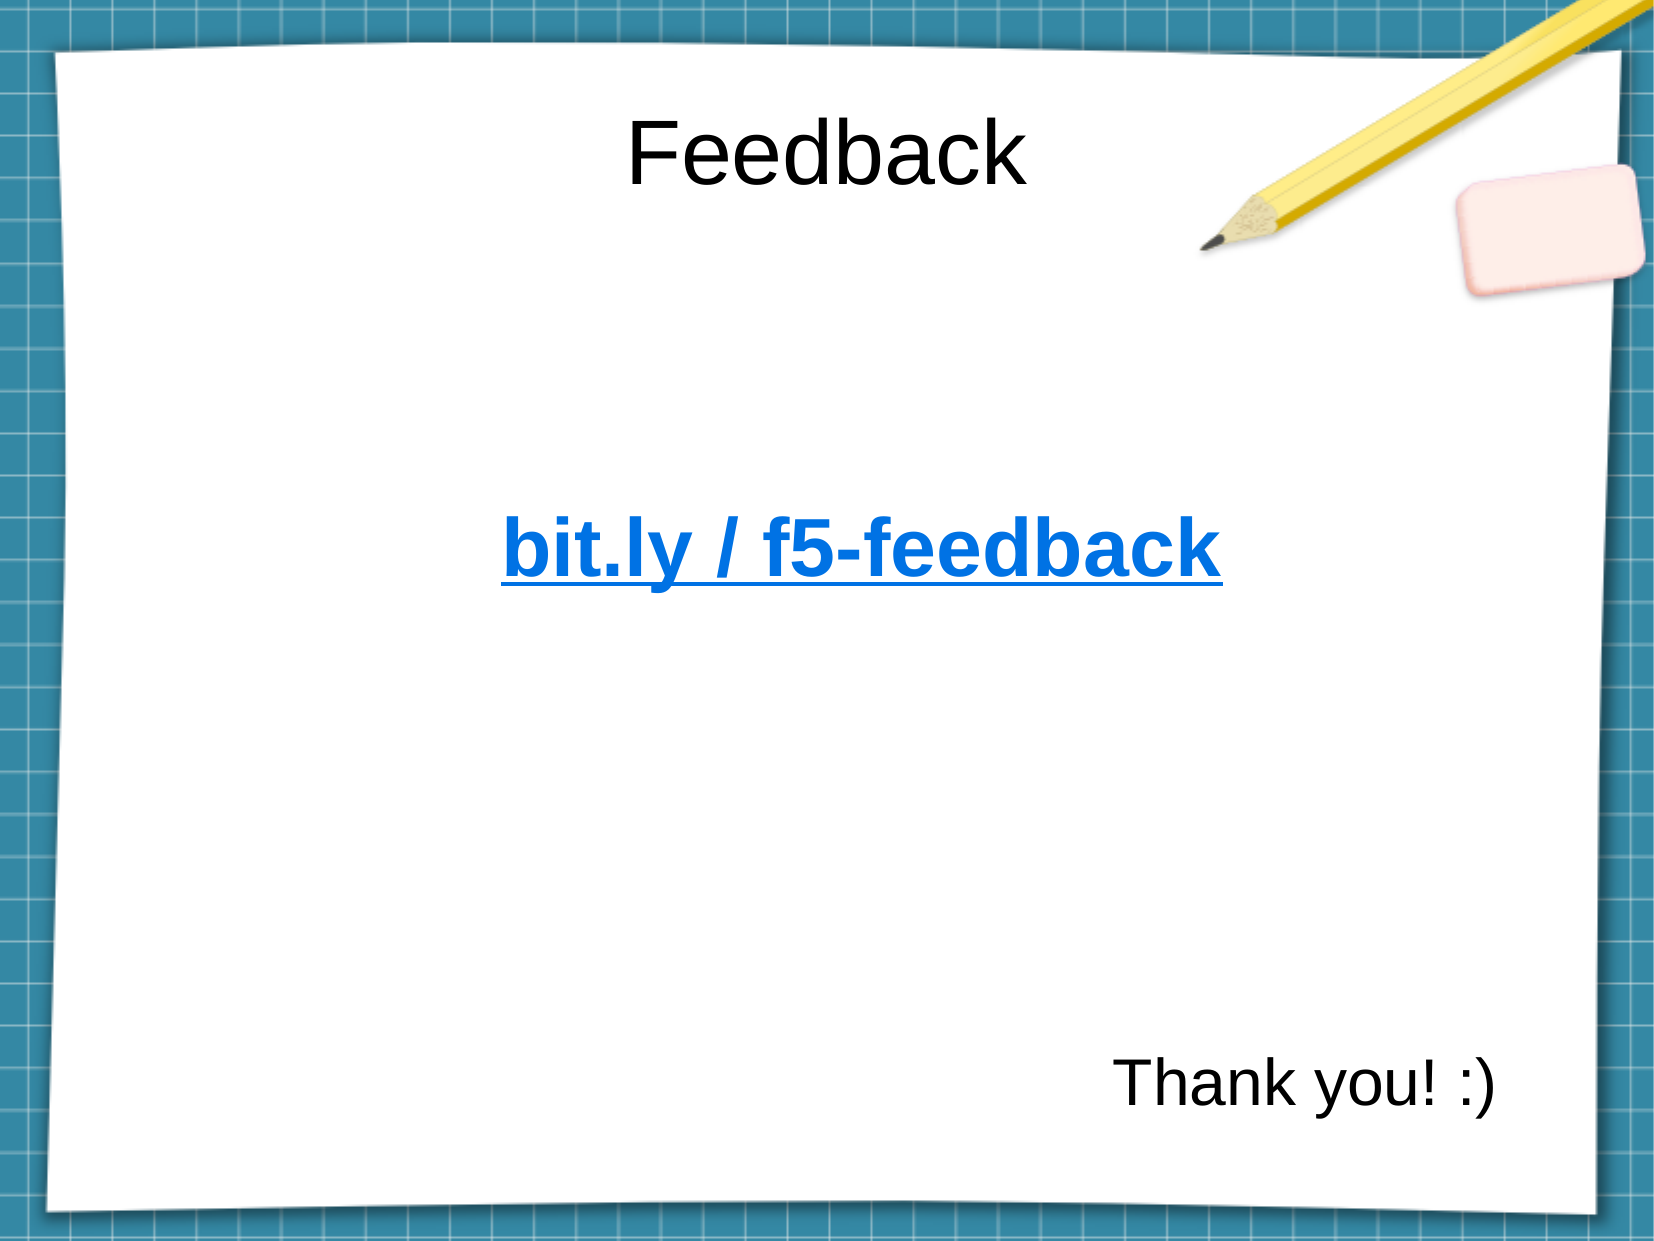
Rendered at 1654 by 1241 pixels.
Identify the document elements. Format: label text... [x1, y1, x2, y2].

title Feedback [82, 49, 1571, 257]
list bit.ly / f5-feedback Thank you! :) [82, 296, 1571, 1123]
picture [0, 0, 1654, 1241]
